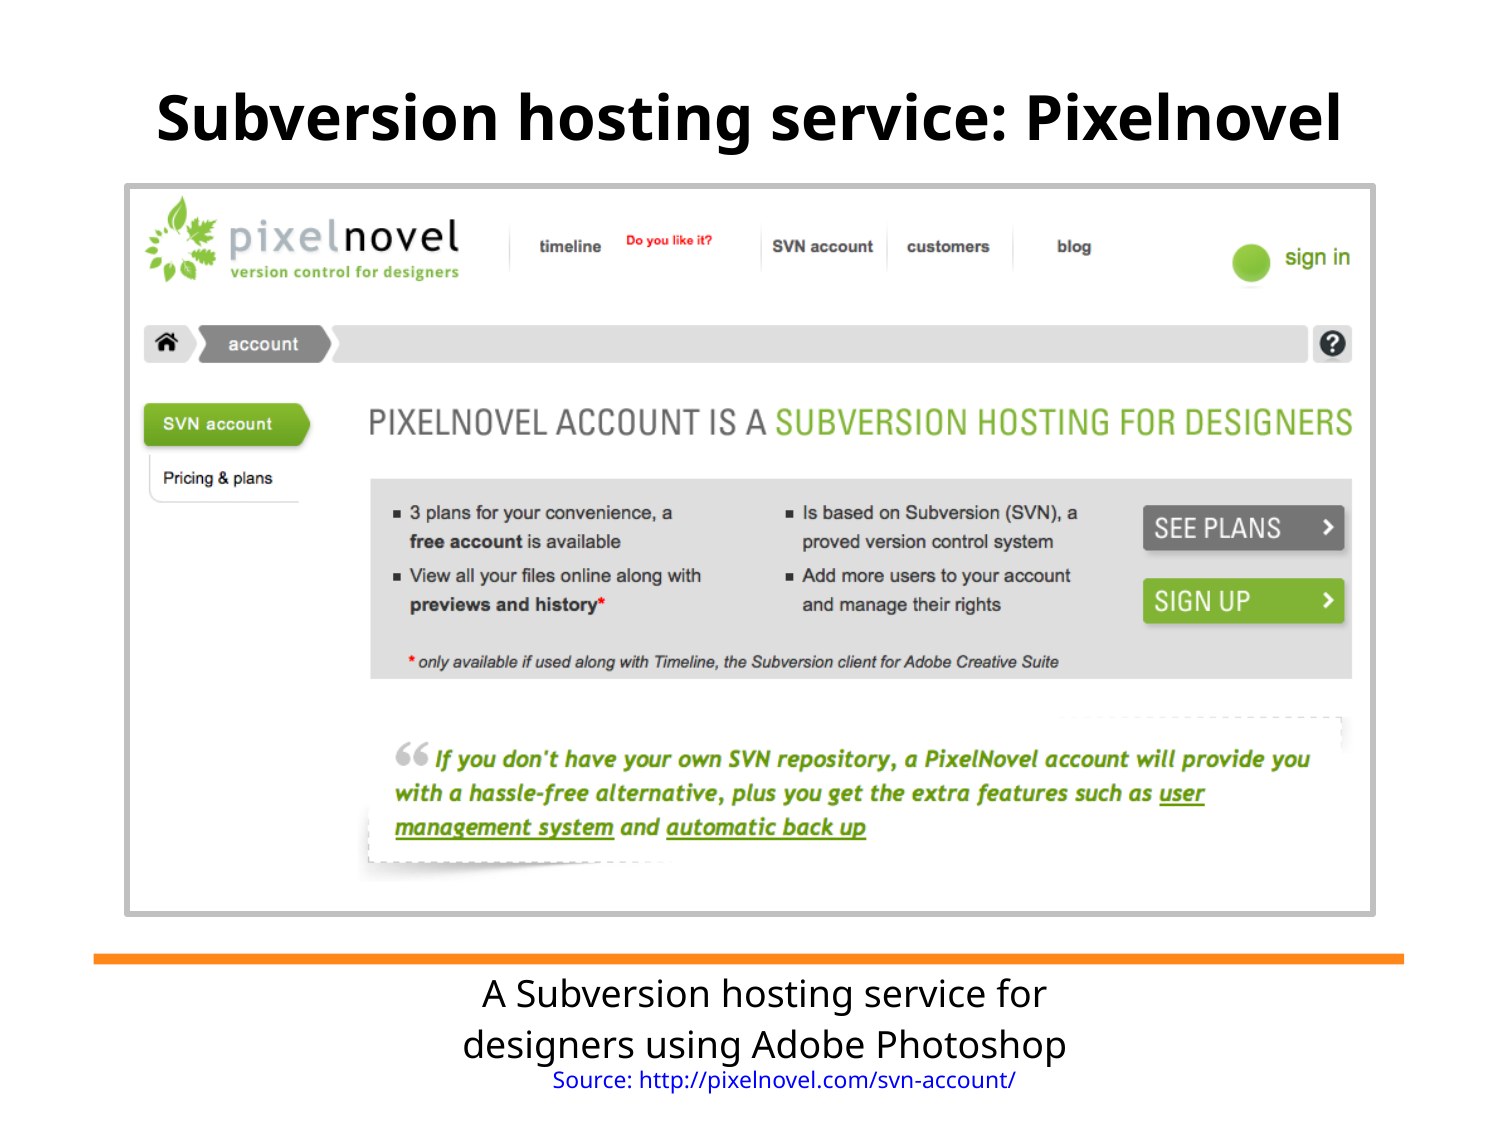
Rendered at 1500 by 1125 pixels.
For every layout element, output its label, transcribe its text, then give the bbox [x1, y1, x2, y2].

text_box Source: http://pixelnovel.com/svn-account/ [537, 1056, 963, 1098]
title Subversion hosting service: Pixelnovel [75, 45, 1426, 188]
picture [0, 0, 1500, 1125]
text_box A Subversion hosting service for designers using Adobe Photoshop [382, 960, 1148, 1064]
